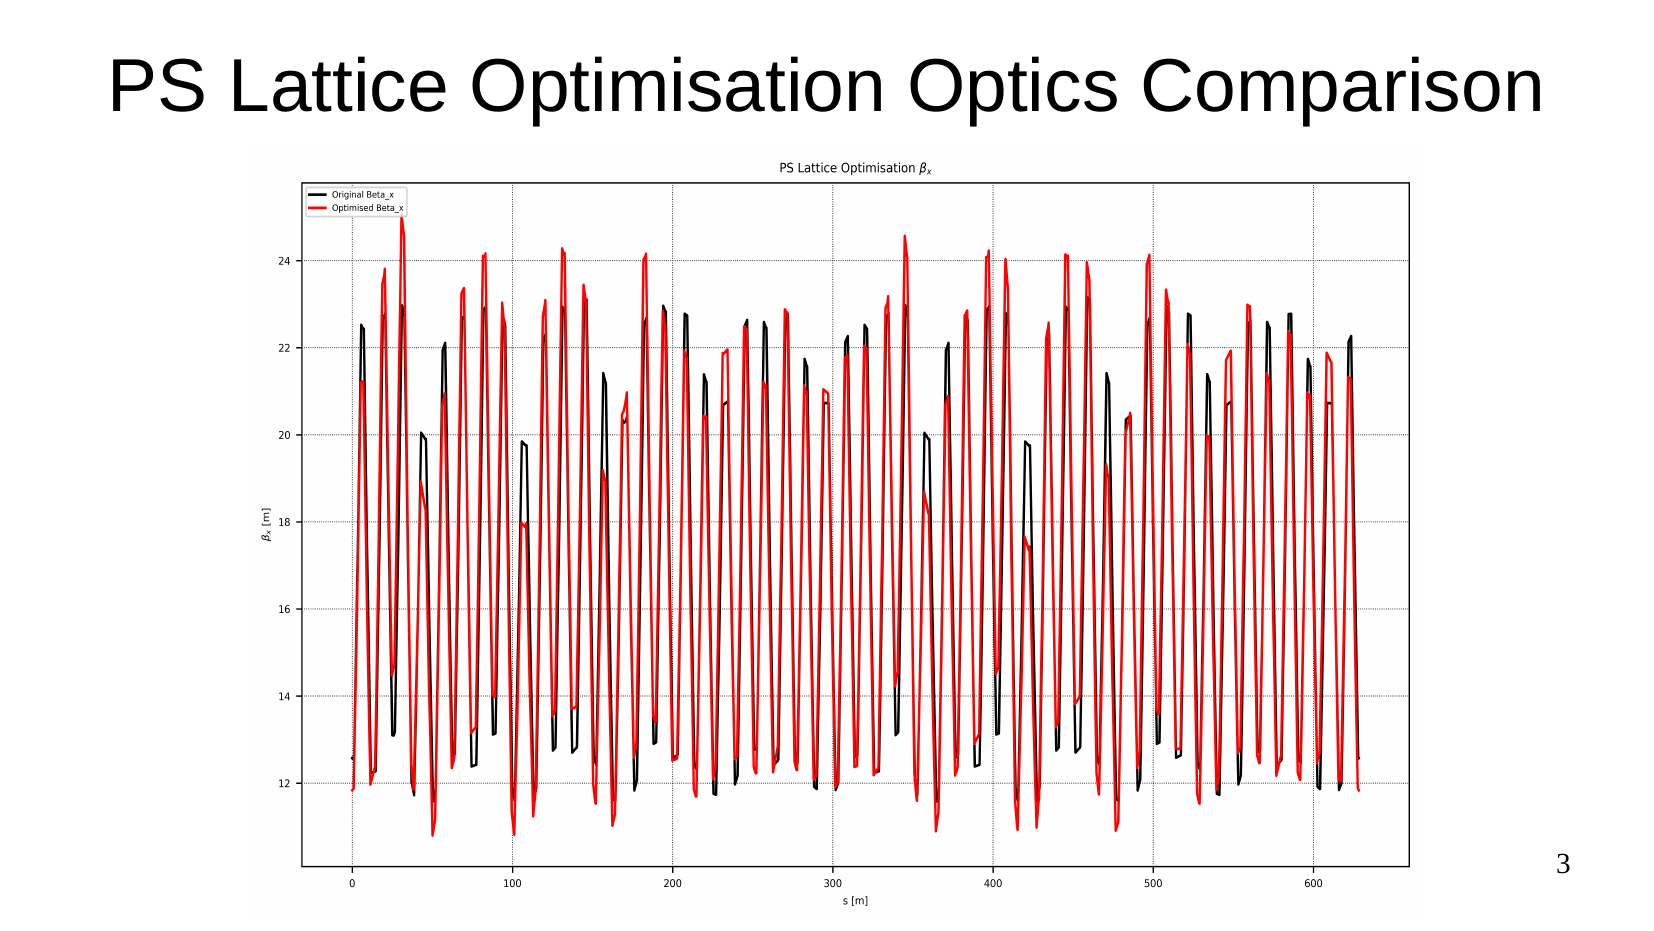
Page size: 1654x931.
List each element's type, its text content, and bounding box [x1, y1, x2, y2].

title PS Lattice Optimisation Optics Comparison [82, 7, 1571, 163]
picture [250, 150, 1421, 918]
